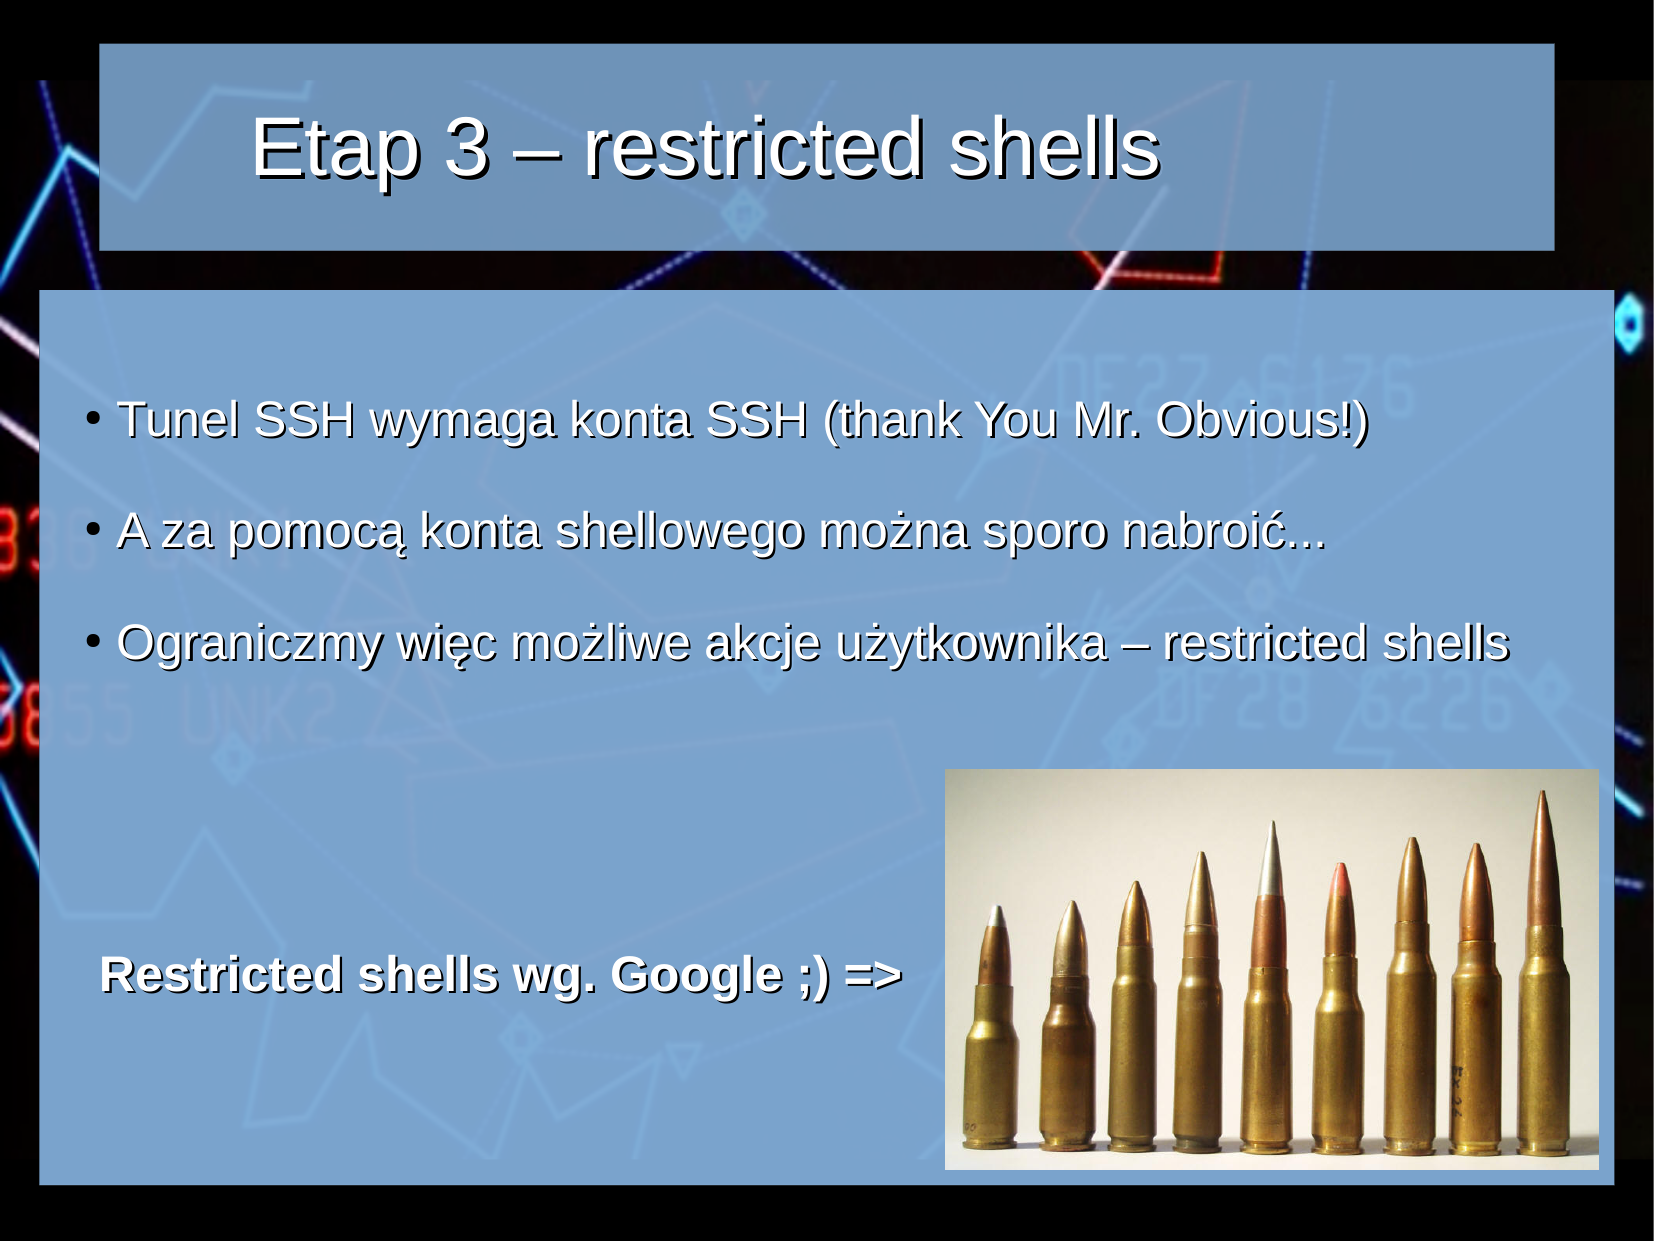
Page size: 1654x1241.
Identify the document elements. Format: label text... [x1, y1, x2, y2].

text_box Tunel SSH wymaga konta SSH (thank You Mr. Obvious!) A za pomocą konta shellowego można sporo nabroić... Ograniczmy więc możliwe akcje użytkownika – restricted shells [39, 290, 1615, 1186]
text_box Restricted shells wg. Google ;) => [84, 939, 919, 1010]
picture [0, 0, 1654, 1241]
title Etap 3 – restricted shells [99, 43, 1555, 251]
